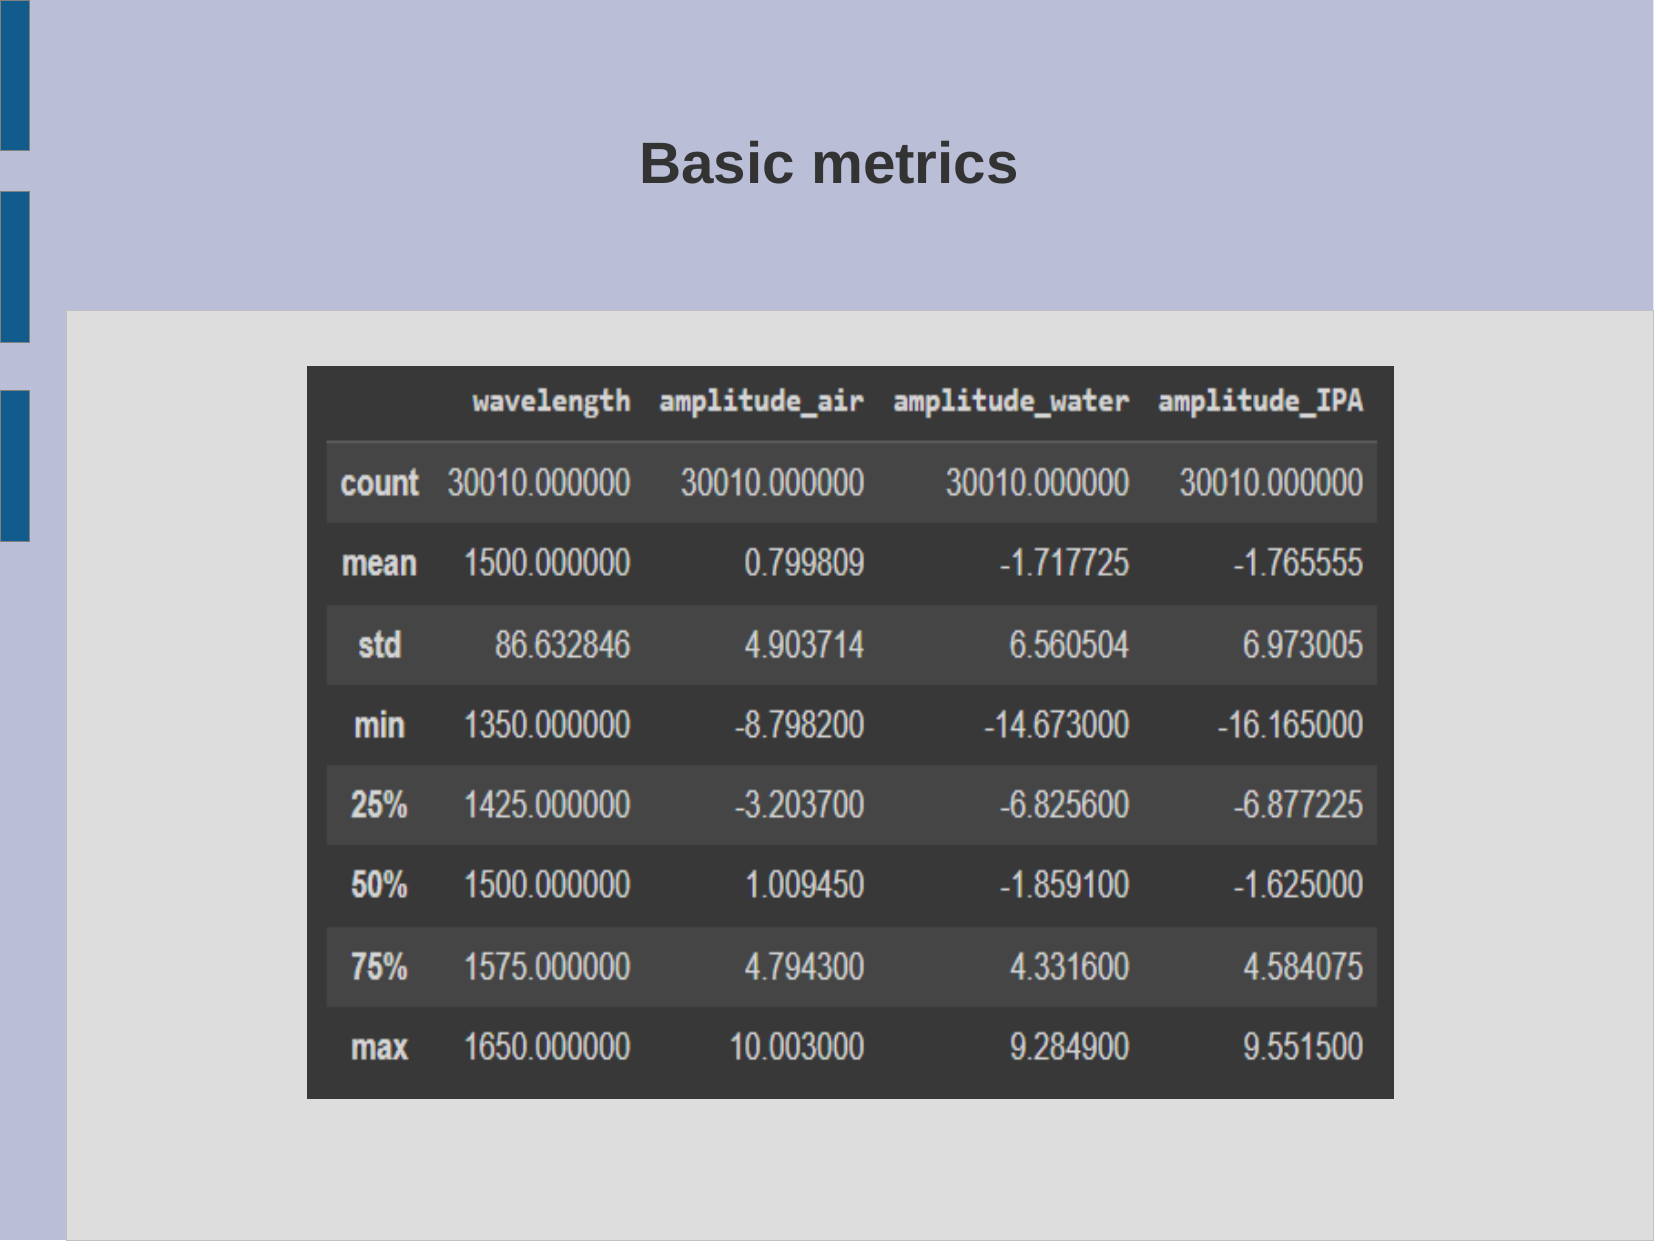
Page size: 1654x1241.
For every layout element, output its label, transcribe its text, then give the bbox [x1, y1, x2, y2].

picture [307, 366, 1394, 1099]
list [121, 344, 1534, 1126]
title Basic metrics [123, 29, 1536, 296]
title [121, 91, 1534, 299]
